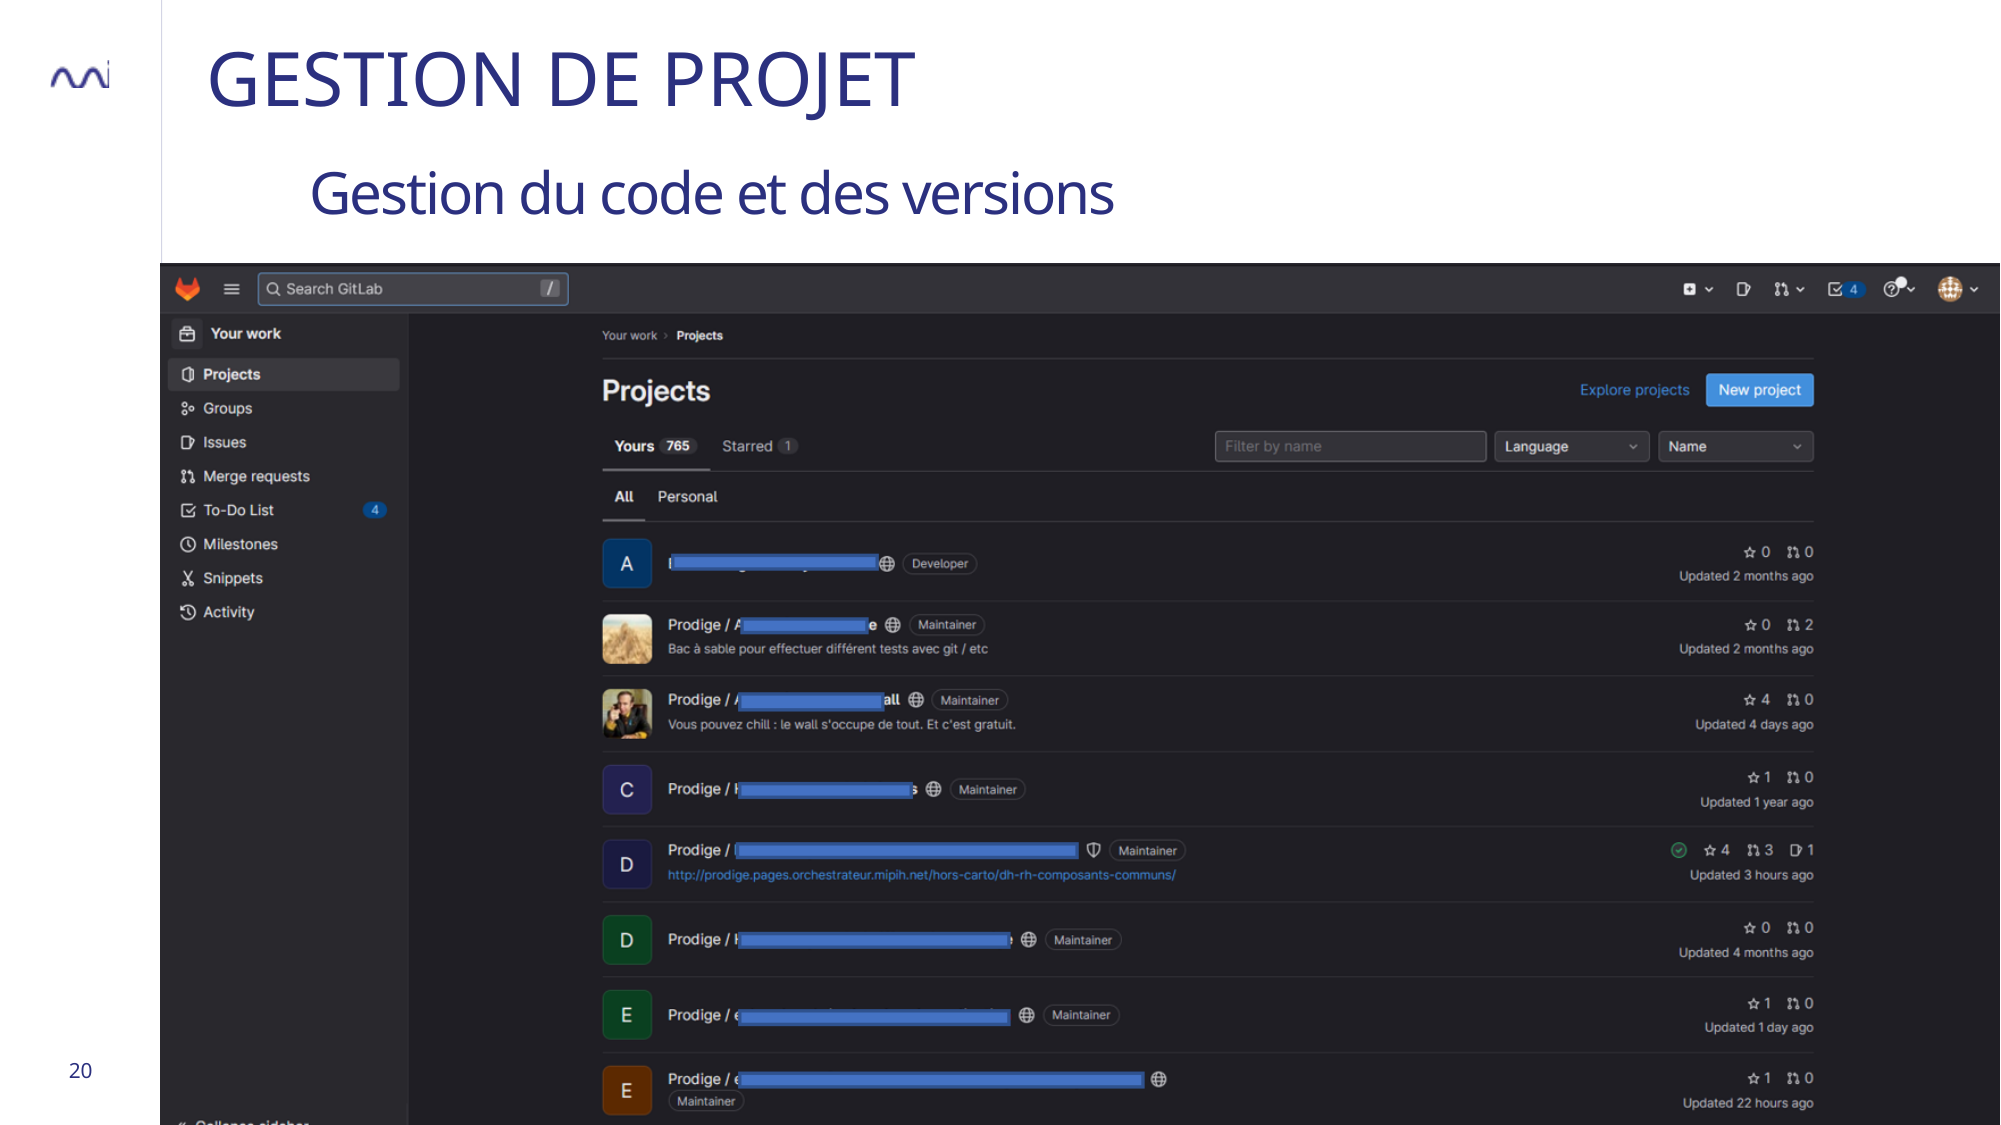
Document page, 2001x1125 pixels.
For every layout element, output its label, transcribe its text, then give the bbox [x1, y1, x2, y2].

text_box GESTION DE PROJET [191, 23, 1192, 130]
picture [160, 263, 2000, 1125]
text_box 20 [38, 1052, 123, 1091]
text_box Gestion du code et des versions [294, 161, 1685, 252]
